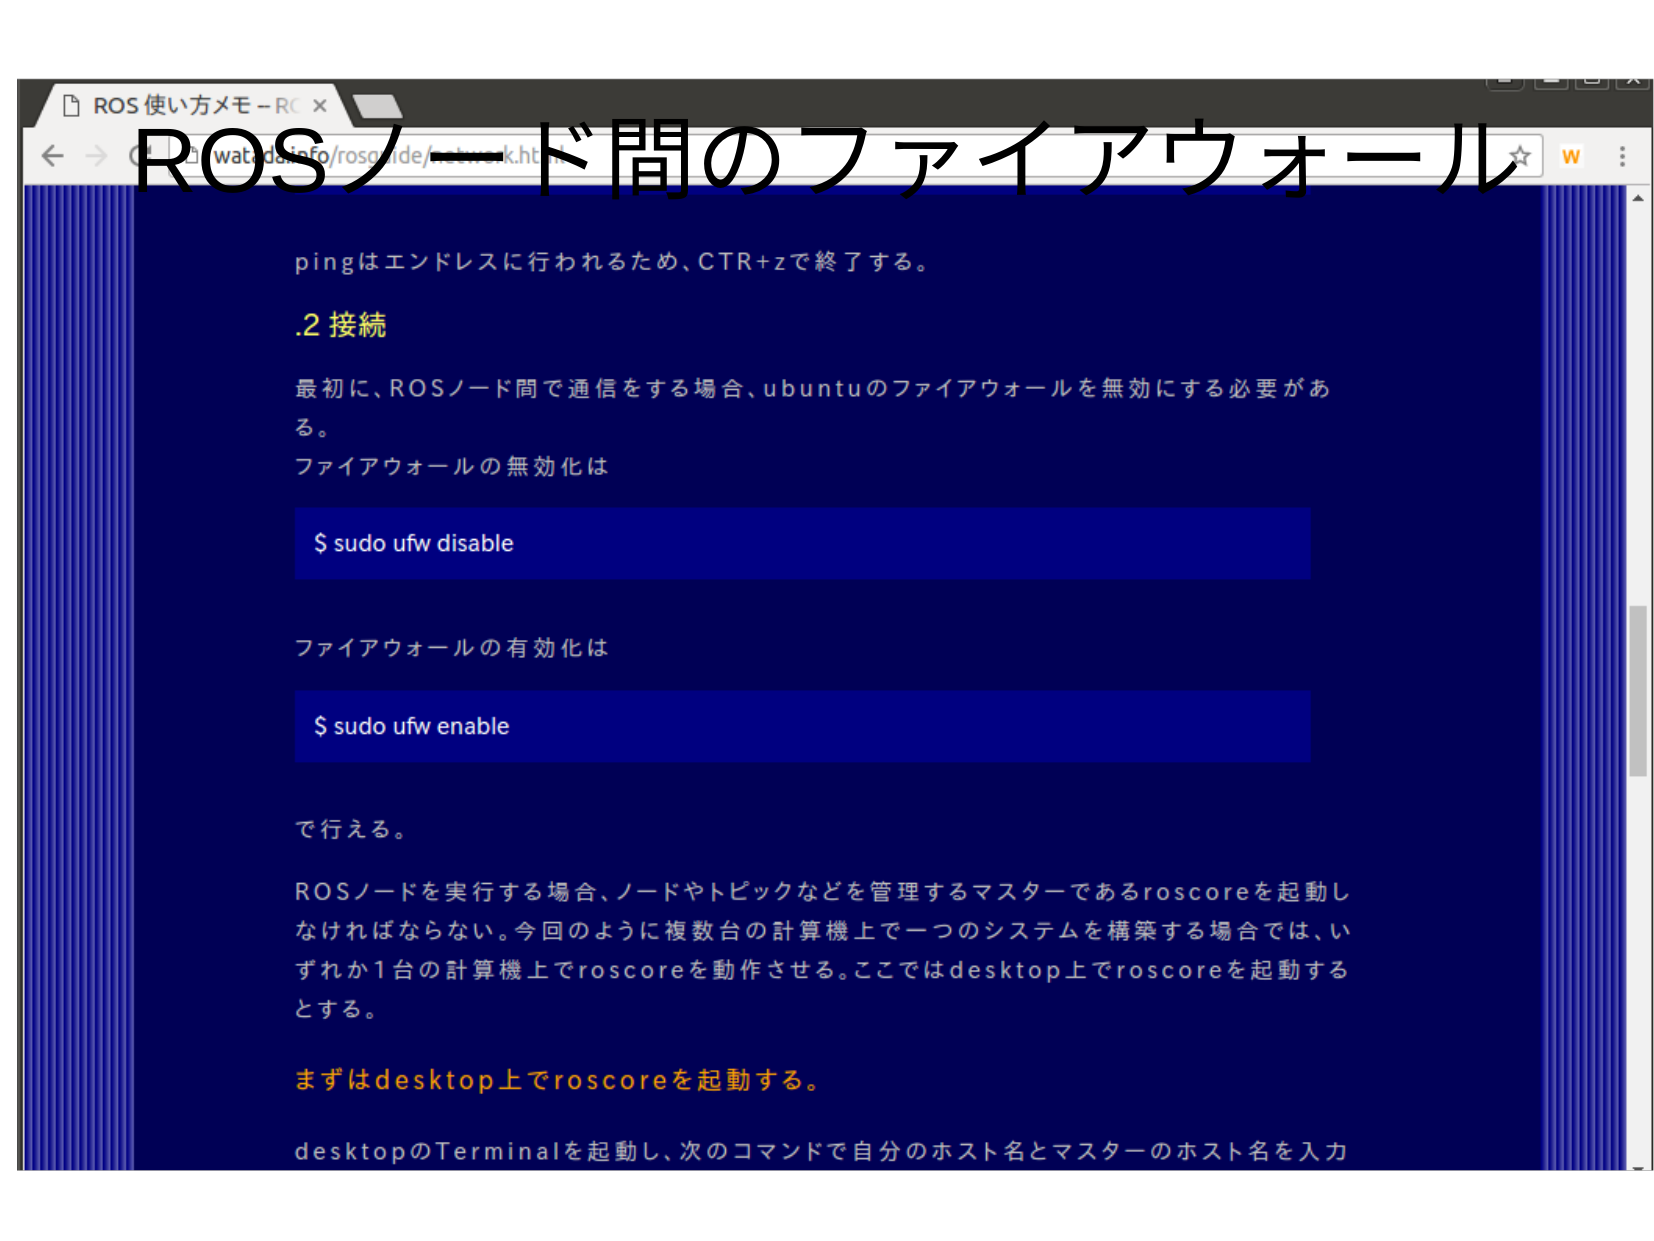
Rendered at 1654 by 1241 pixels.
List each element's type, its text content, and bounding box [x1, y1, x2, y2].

picture [17, 59, 1654, 1191]
title ROSノード間のファイアウォール [82, 49, 1571, 257]
